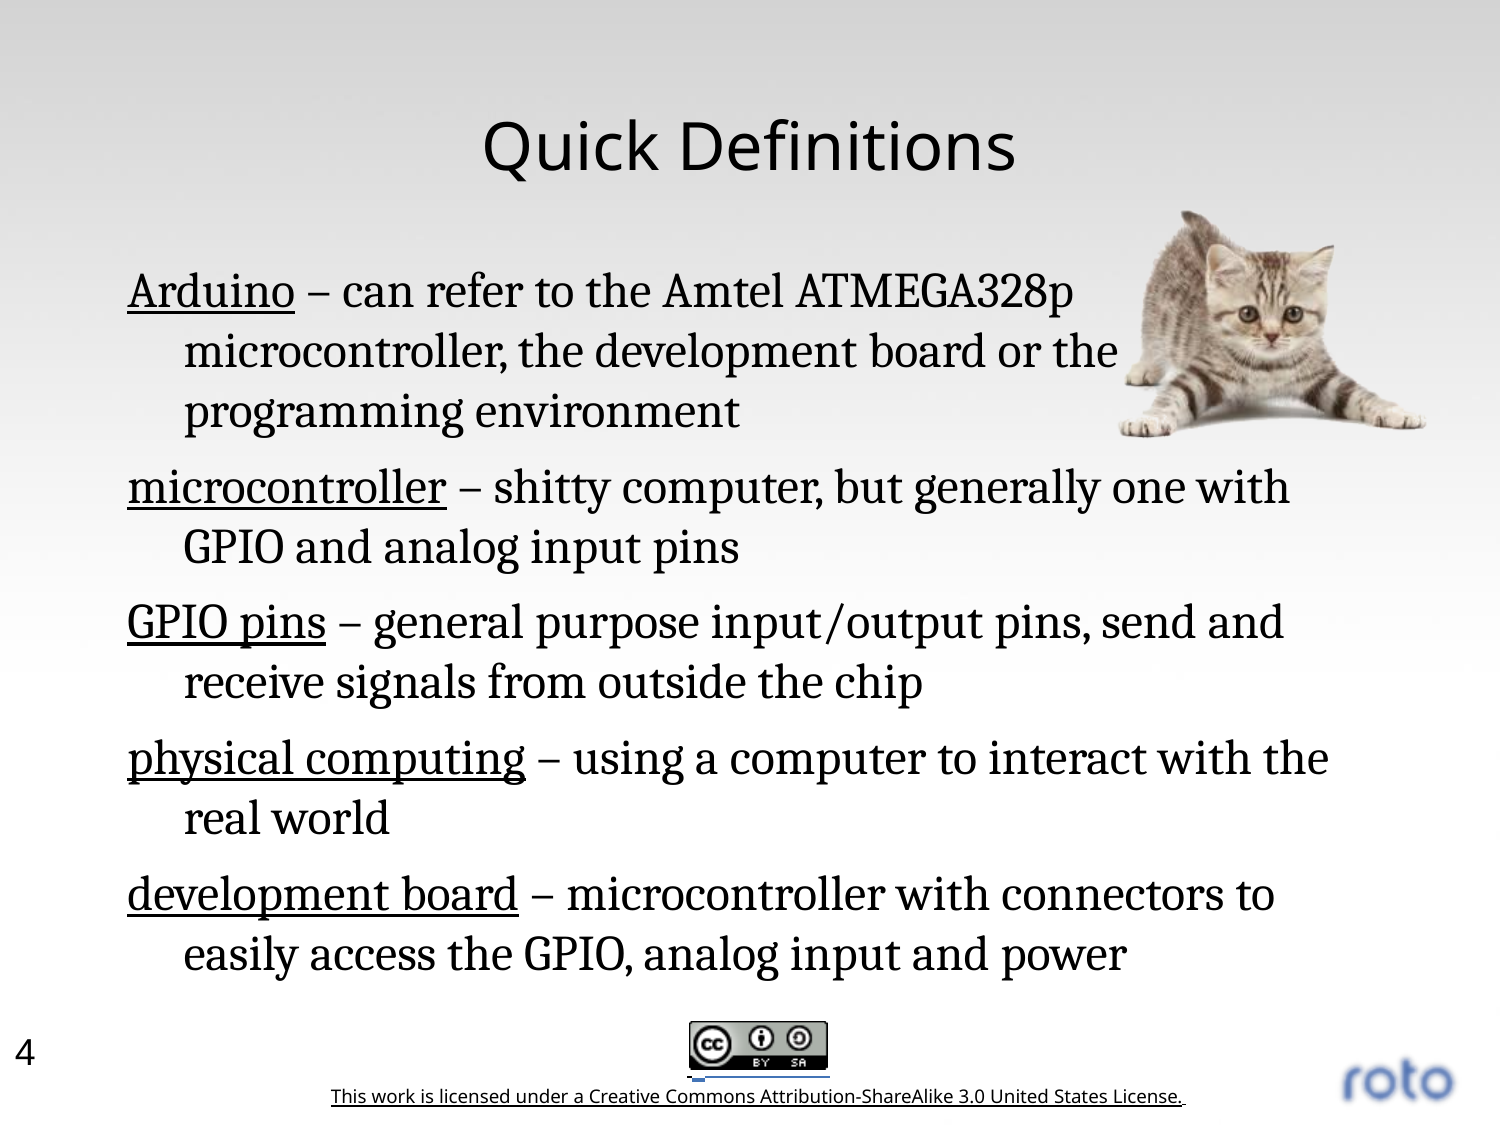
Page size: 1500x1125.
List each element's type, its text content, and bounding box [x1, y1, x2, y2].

list Arduino – can refer to the Amtel ATMEGA328p microcontroller, the development board or the programming environment microcontroller – shitty computer, but generally one with GPIO and analog input pins GPIO pins – general purpose input/output pins, send and receive signals from outside the chip physical computing – using a computer to interact with the real world development board – microcontroller with connectors to easily access the GPIO, analog input and power [112, 249, 1388, 925]
picture [0, 0, 1500, 1125]
title Quick Definitions [112, 49, 1388, 238]
